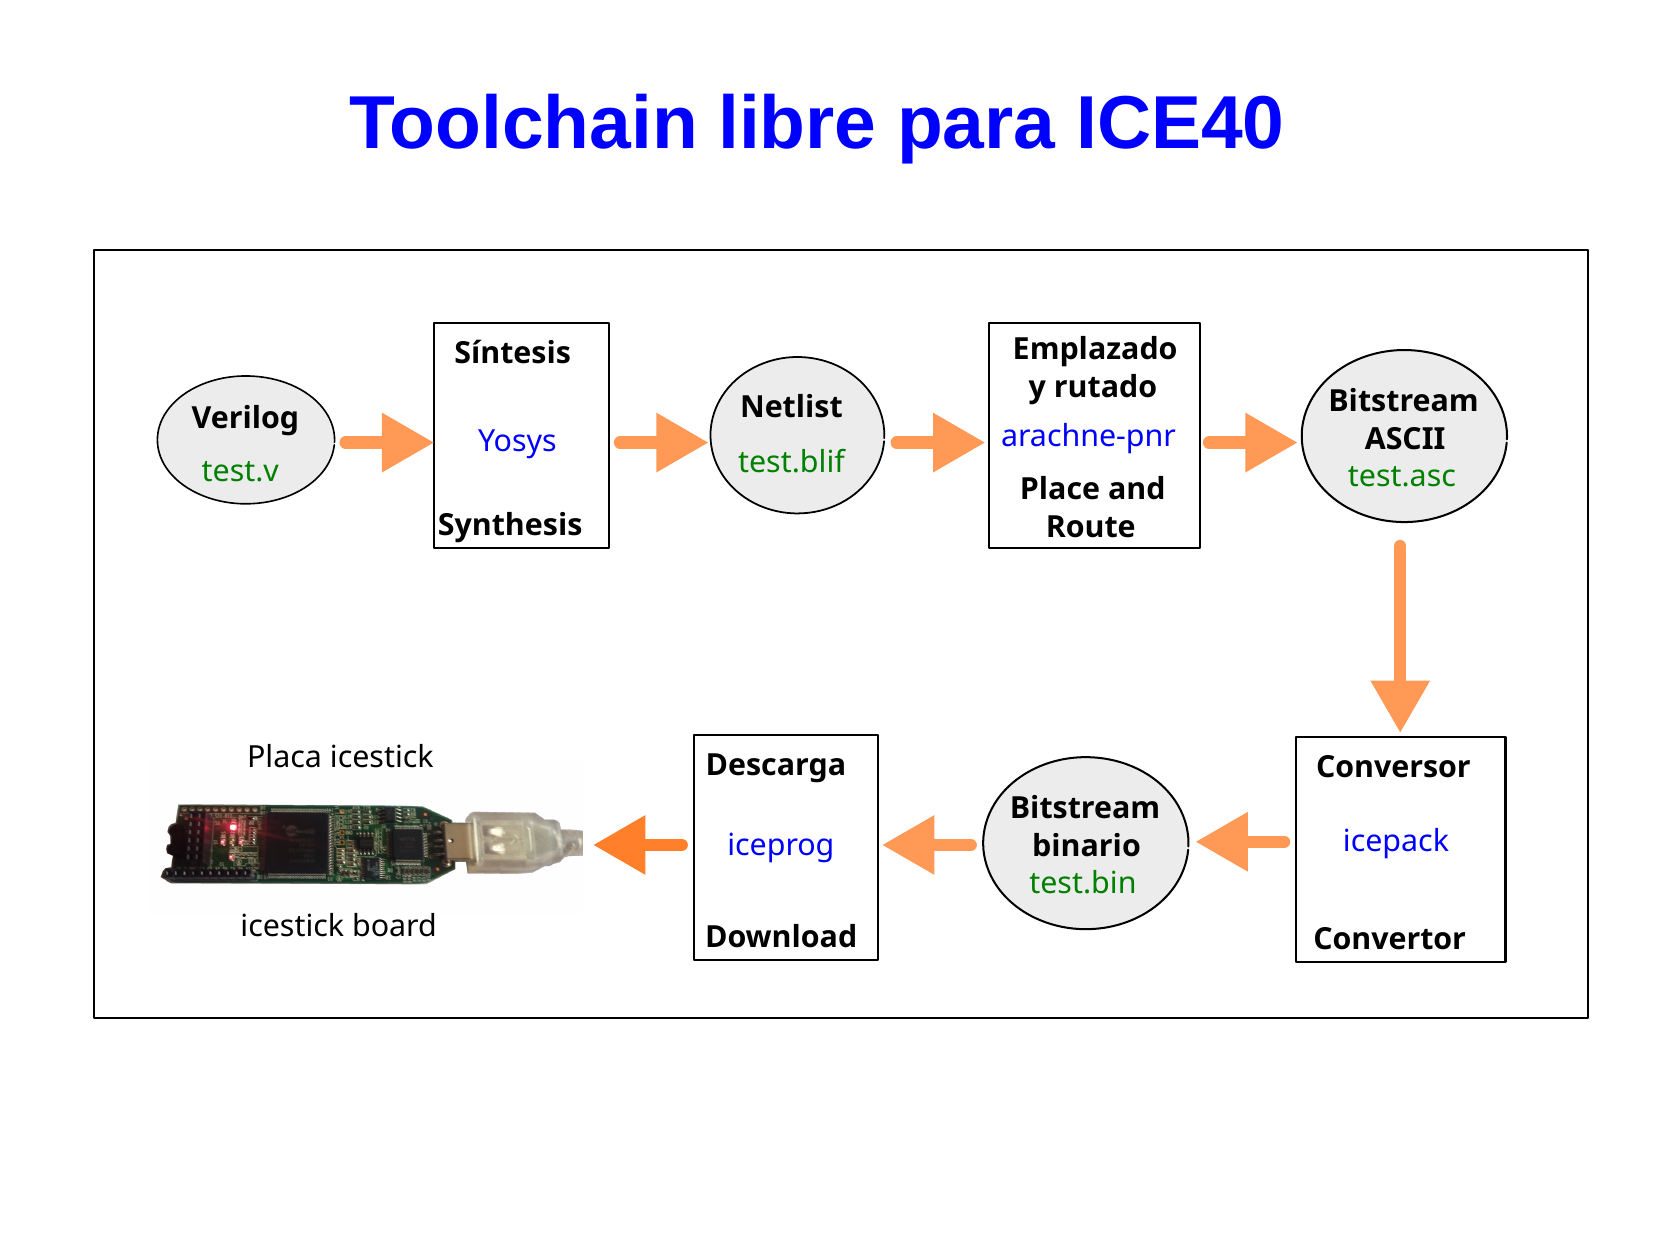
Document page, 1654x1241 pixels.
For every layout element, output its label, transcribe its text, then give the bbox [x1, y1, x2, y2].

text_box Toolchain libre para ICE40 [90, 73, 1546, 211]
picture [91, 247, 1591, 1021]
